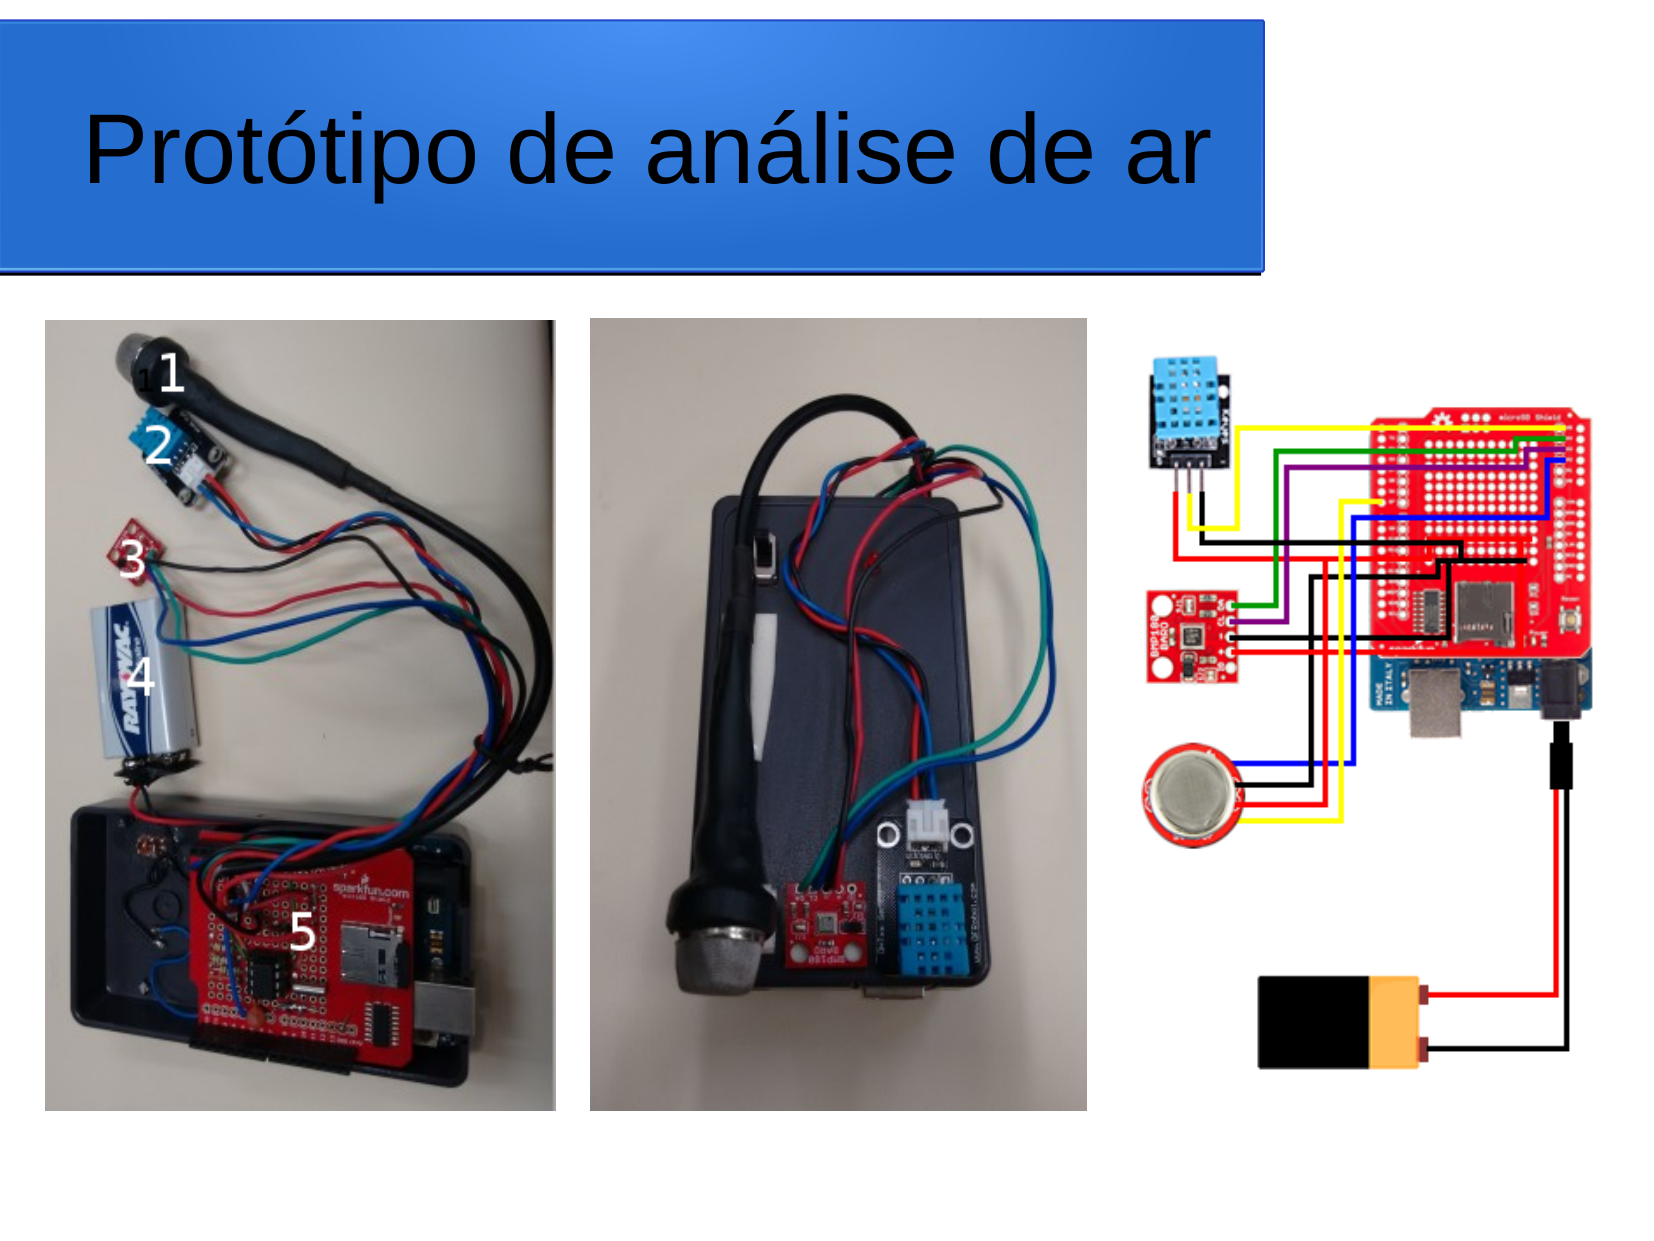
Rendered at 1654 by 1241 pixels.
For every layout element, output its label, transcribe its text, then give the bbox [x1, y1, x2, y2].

picture [1110, 318, 1619, 1111]
picture [590, 318, 1087, 1111]
title Protótipo de análise de ar [82, 47, 1235, 252]
picture [45, 320, 556, 1111]
